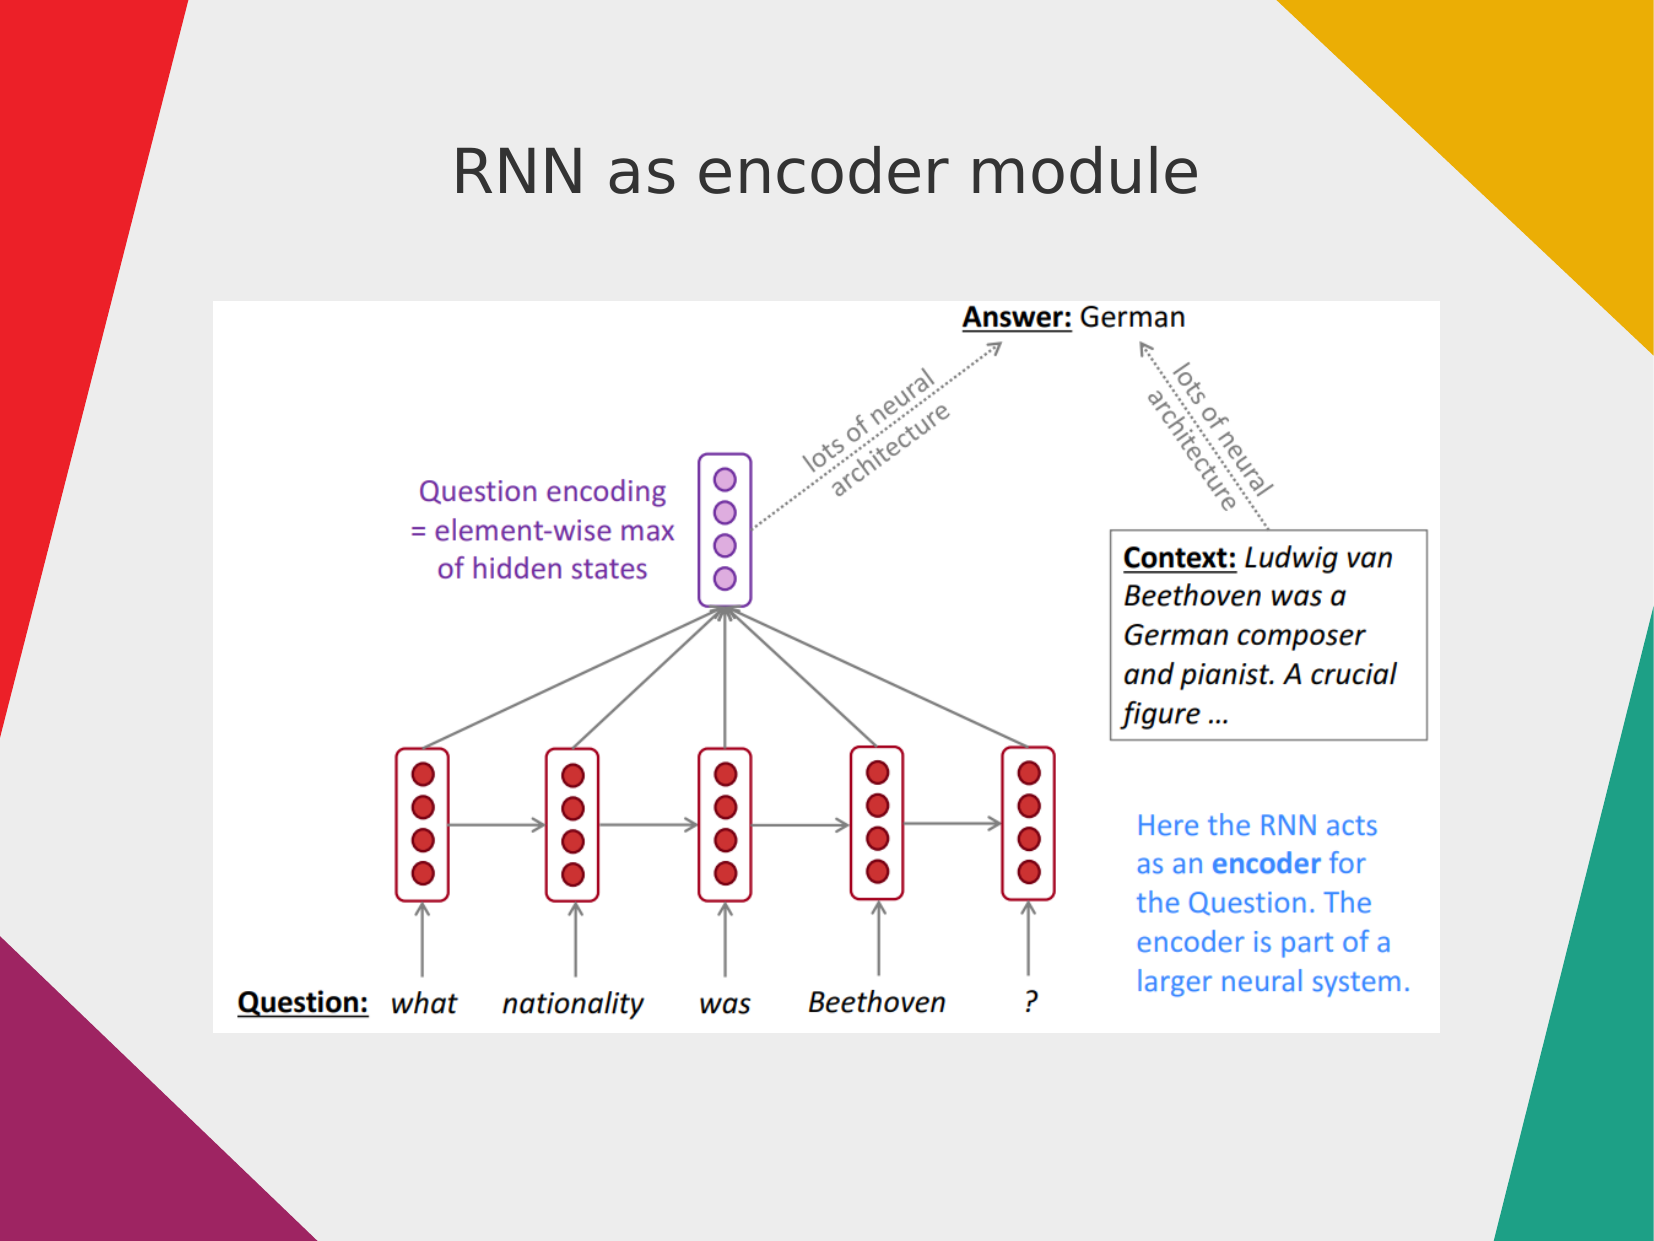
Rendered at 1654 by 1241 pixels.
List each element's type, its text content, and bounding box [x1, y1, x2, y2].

title RNN as encoder module [114, 73, 1539, 271]
picture [213, 301, 1440, 1033]
